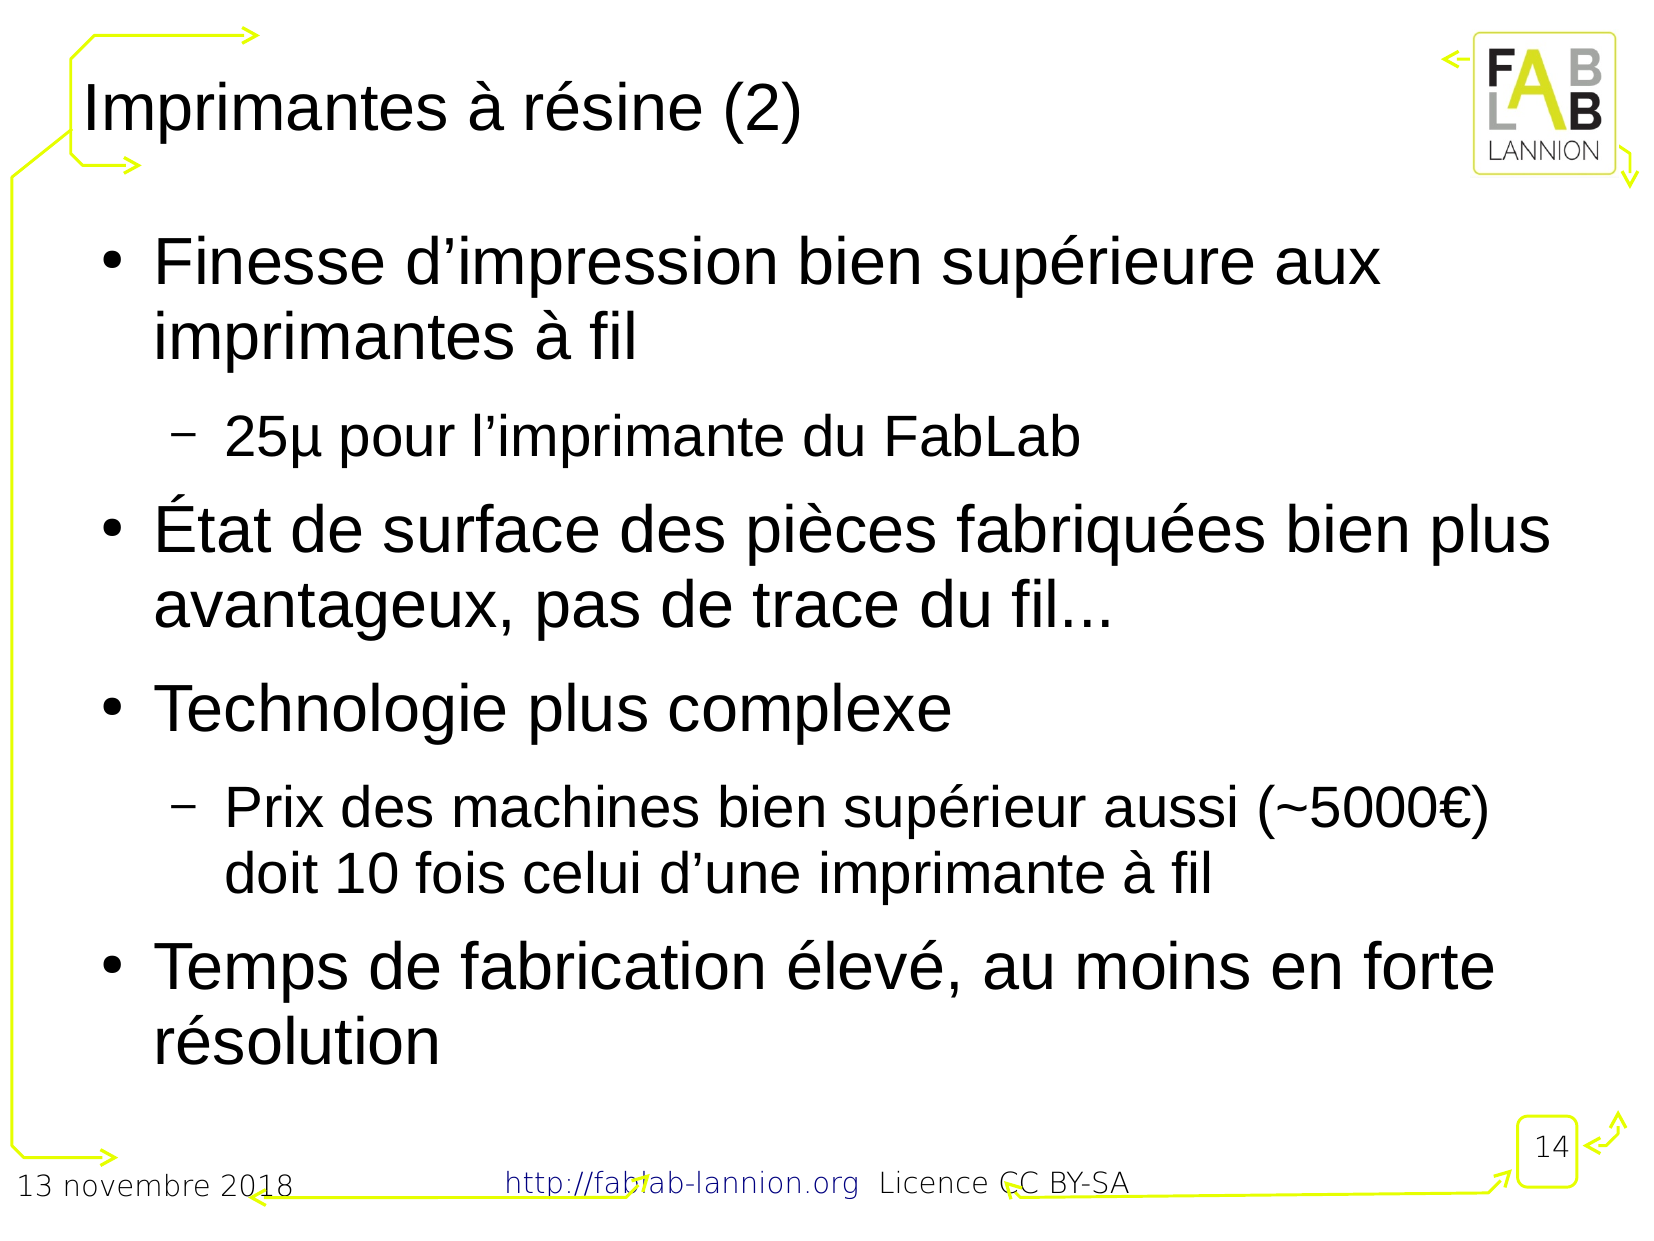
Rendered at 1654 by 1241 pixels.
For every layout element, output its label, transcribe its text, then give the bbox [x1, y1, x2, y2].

picture [1470, 29, 1619, 178]
title Imprimantes à résine (2) [82, 49, 1441, 166]
list Finesse d’impression bien supérieure aux imprimantes à fil 25µ pour l’imprimante du FabLab État de surface des pièces fabriquées bien plus avantageux, pas de trace du fil... Technologie plus complexe Prix des machines bien supérieur aussi (~5000€) doit 10 fois celui d’une imprimante à fil Temps de fabrication élevé, au moins en forte résolution [82, 224, 1595, 1087]
